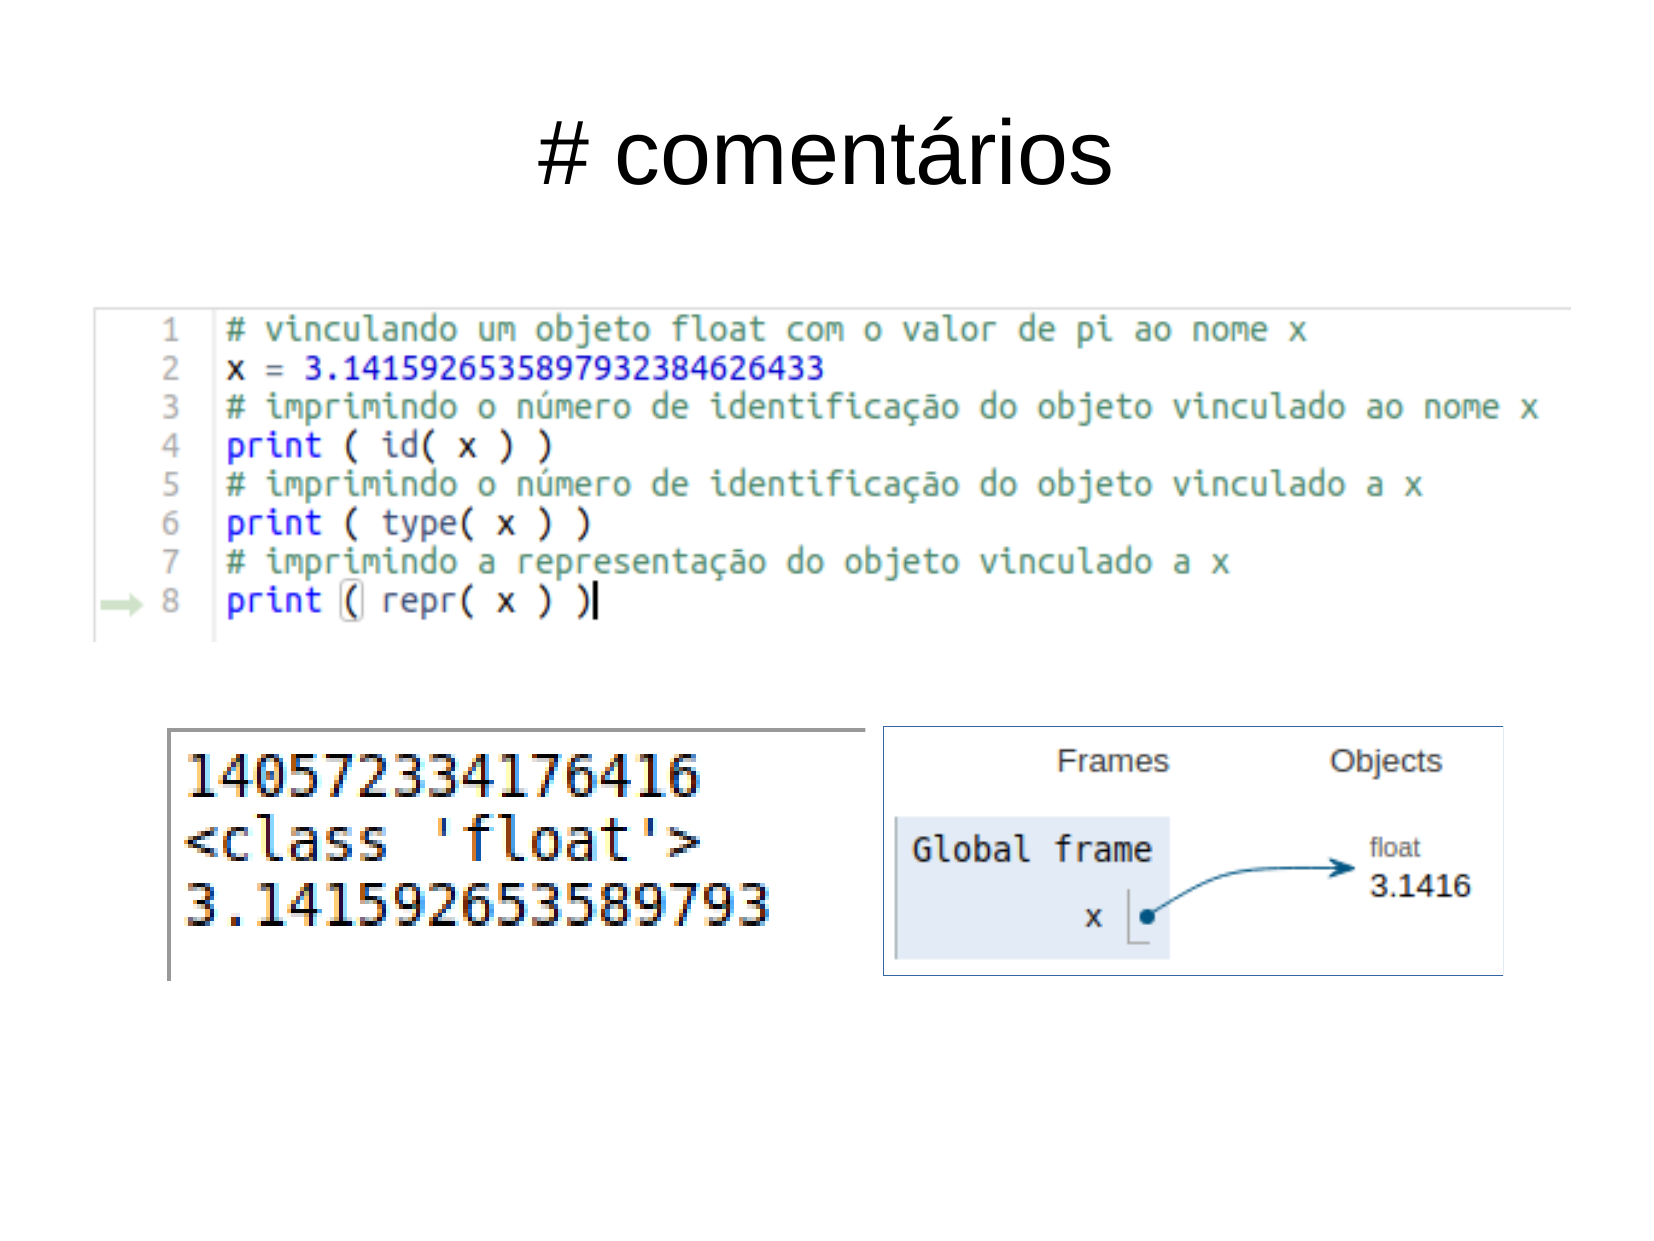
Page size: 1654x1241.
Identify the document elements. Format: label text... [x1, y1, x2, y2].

picture [150, 720, 1504, 981]
title # comentários [82, 49, 1571, 257]
picture [82, 291, 1571, 642]
